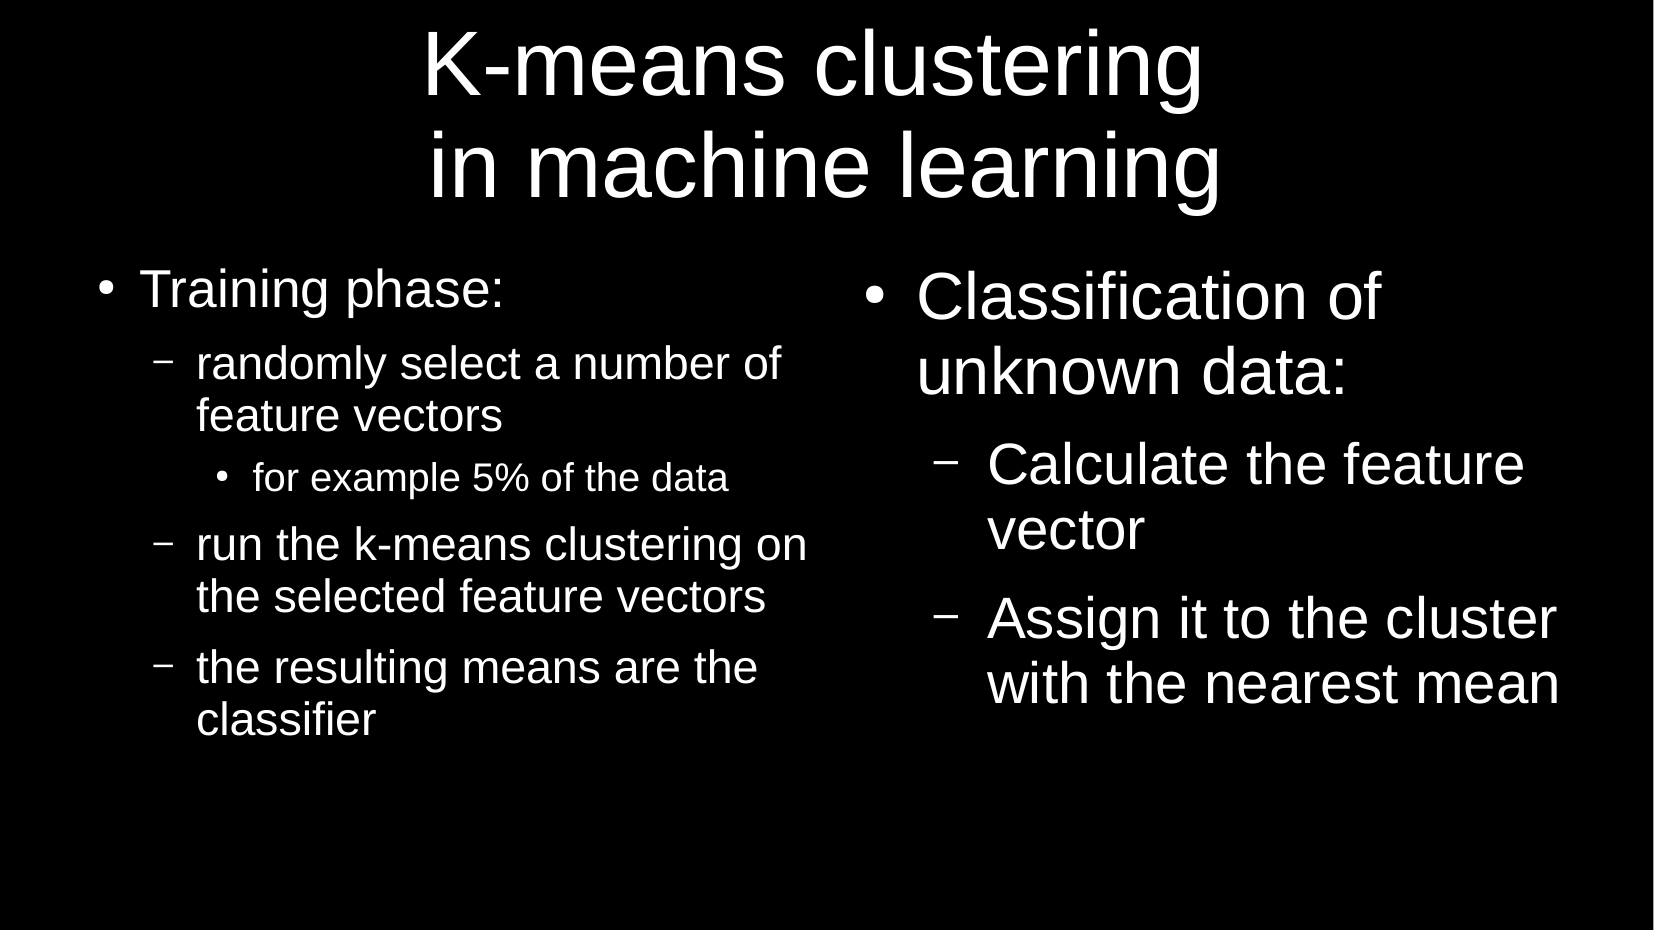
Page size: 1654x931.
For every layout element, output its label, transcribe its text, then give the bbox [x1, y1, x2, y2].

list Classification of unknown data: Calculate the feature vector Assign it to the cluster with the nearest mean [845, 258, 1572, 799]
list Training phase: randomly select a number of feature vectors for example 5% of the data run the k-means clustering on the selected feature vectors the resulting means are the classifier [82, 258, 809, 799]
title K-means clustering in machine learning [82, 12, 1571, 218]
